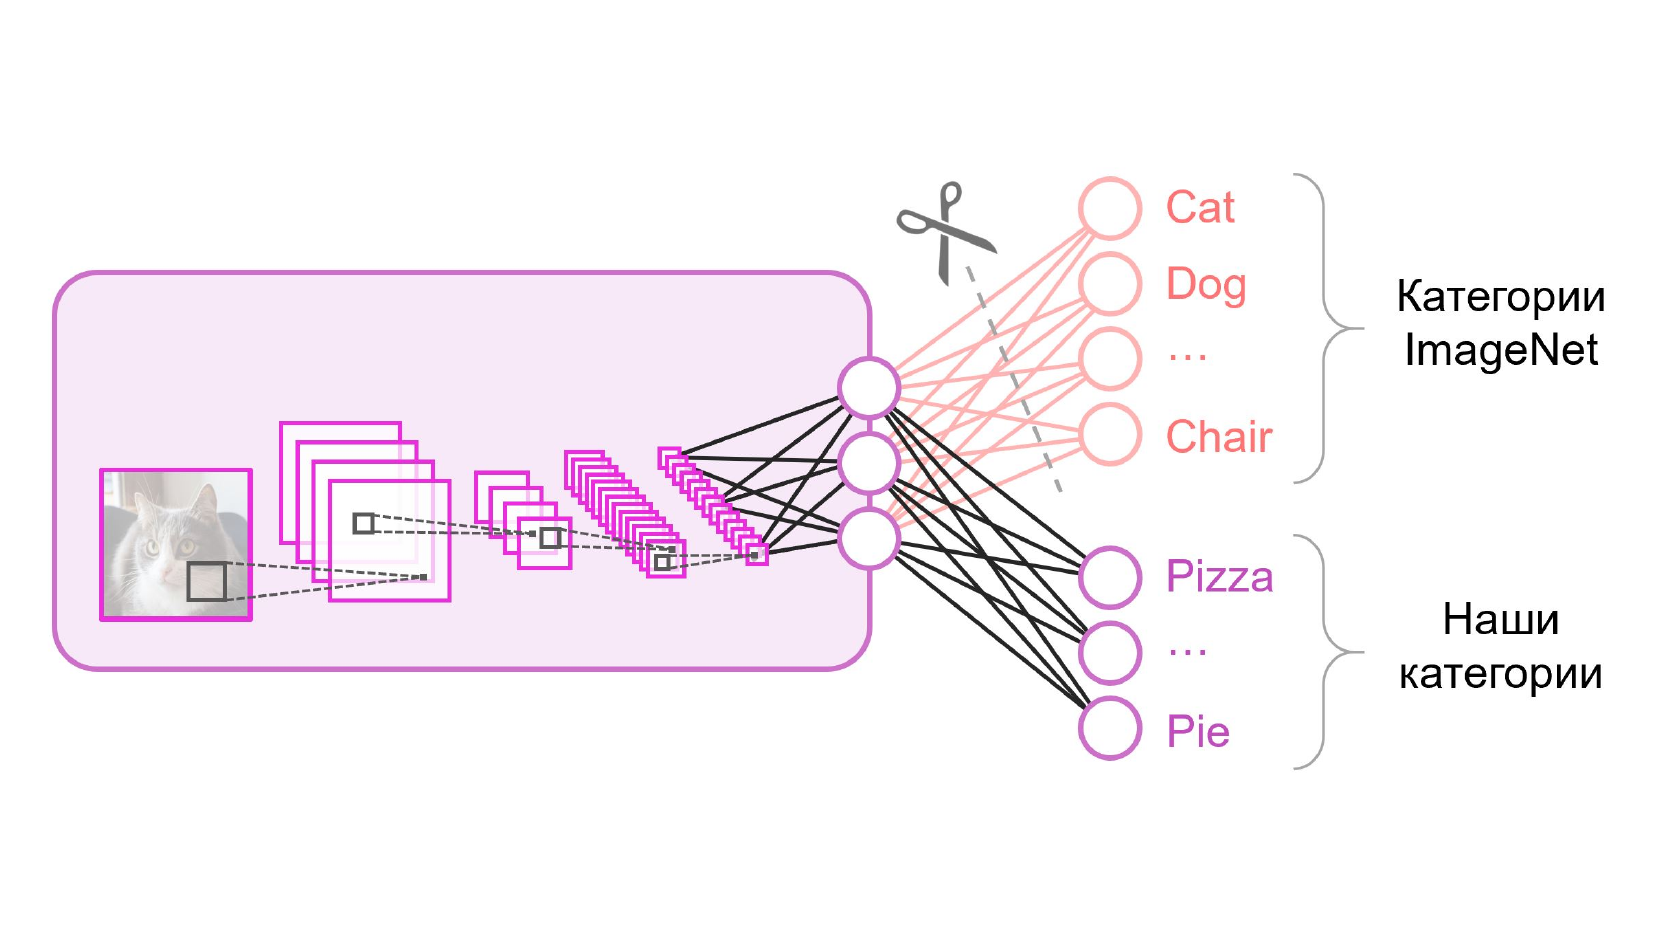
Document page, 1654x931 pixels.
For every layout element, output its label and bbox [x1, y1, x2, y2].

picture [15, 101, 1654, 826]
